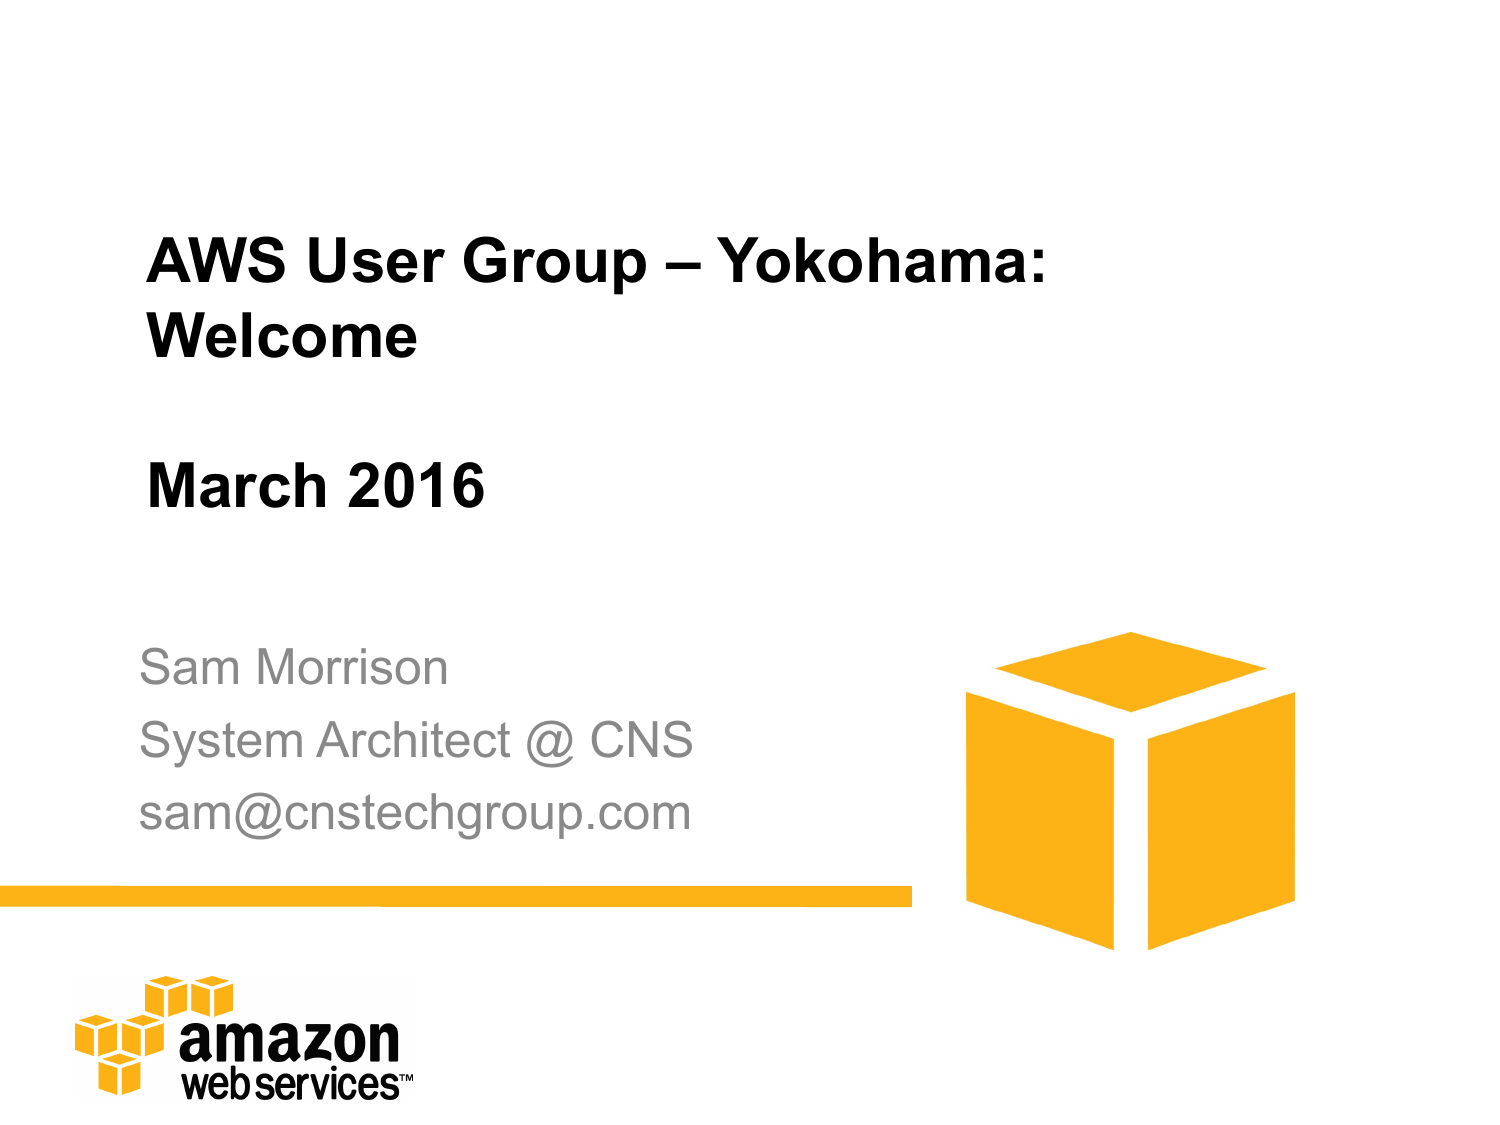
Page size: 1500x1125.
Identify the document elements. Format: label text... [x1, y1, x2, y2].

title AWS User Group – Yokohama: Welcome March 2016 [124, 202, 1500, 538]
picture [966, 632, 1295, 950]
subtitle Sam Morrison System Architect @ CNS sam@cnstechgroup.com [117, 623, 944, 862]
picture [75, 976, 413, 1100]
